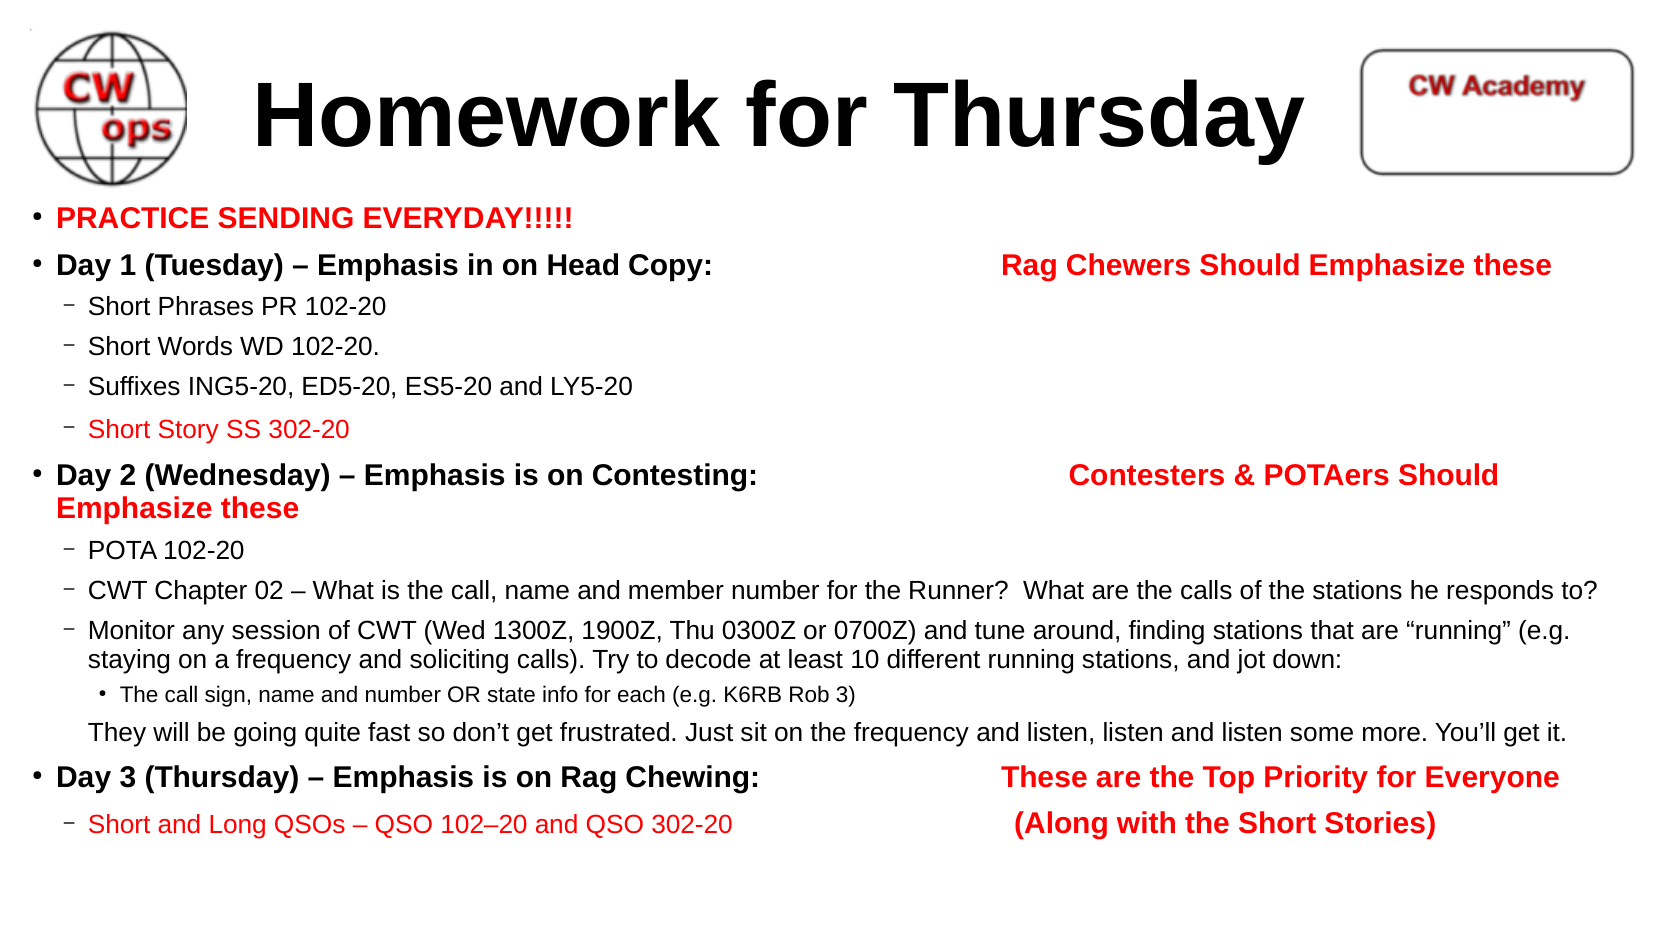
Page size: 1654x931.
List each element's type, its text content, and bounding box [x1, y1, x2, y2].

list PRACTICE SENDING EVERYDAY!!!!! Day 1 (Tuesday) – Emphasis in on Head Copy: Rag Chewers Should Emphasize these Short Phrases PR 102-20 Short Words WD 102-20. Suffixes ING5-20, ED5-20, ES5-20 and LY5-20 Short Story SS 302-20 Day 2 (Wednesday) – Emphasis is on Contesting: Contesters & POTAers Should Emphasize these POTA 102-20 CWT Chapter 02 – What is the call, name and member number for the Runner? What are the calls of the stations he responds to? Monitor any session of CWT (Wed 1300Z, 1900Z, Thu 0300Z or 0700Z) and tune around, finding stations that are “running” (e.g. staying on a frequency and soliciting calls). Try to decode at least 10 different running stations, and jot down: The call sign, name and number OR state info for each (e.g. K6RB Rob 3) They will be going quite fast so don’t get frustrated. Just sit on the frequency and listen, listen and listen some more. You’ll get it. Day 3 (Thursday) – Emphasis is on Rag Chewing: These are the Top Priority for Everyone Short and Long QSOs – QSO 102–20 and QSO 302-20 (Along with the Short Stories) [24, 200, 1606, 912]
picture [30, 29, 187, 180]
picture [1524, 37, 1640, 186]
title Homework for Thursday [35, 37, 1524, 193]
